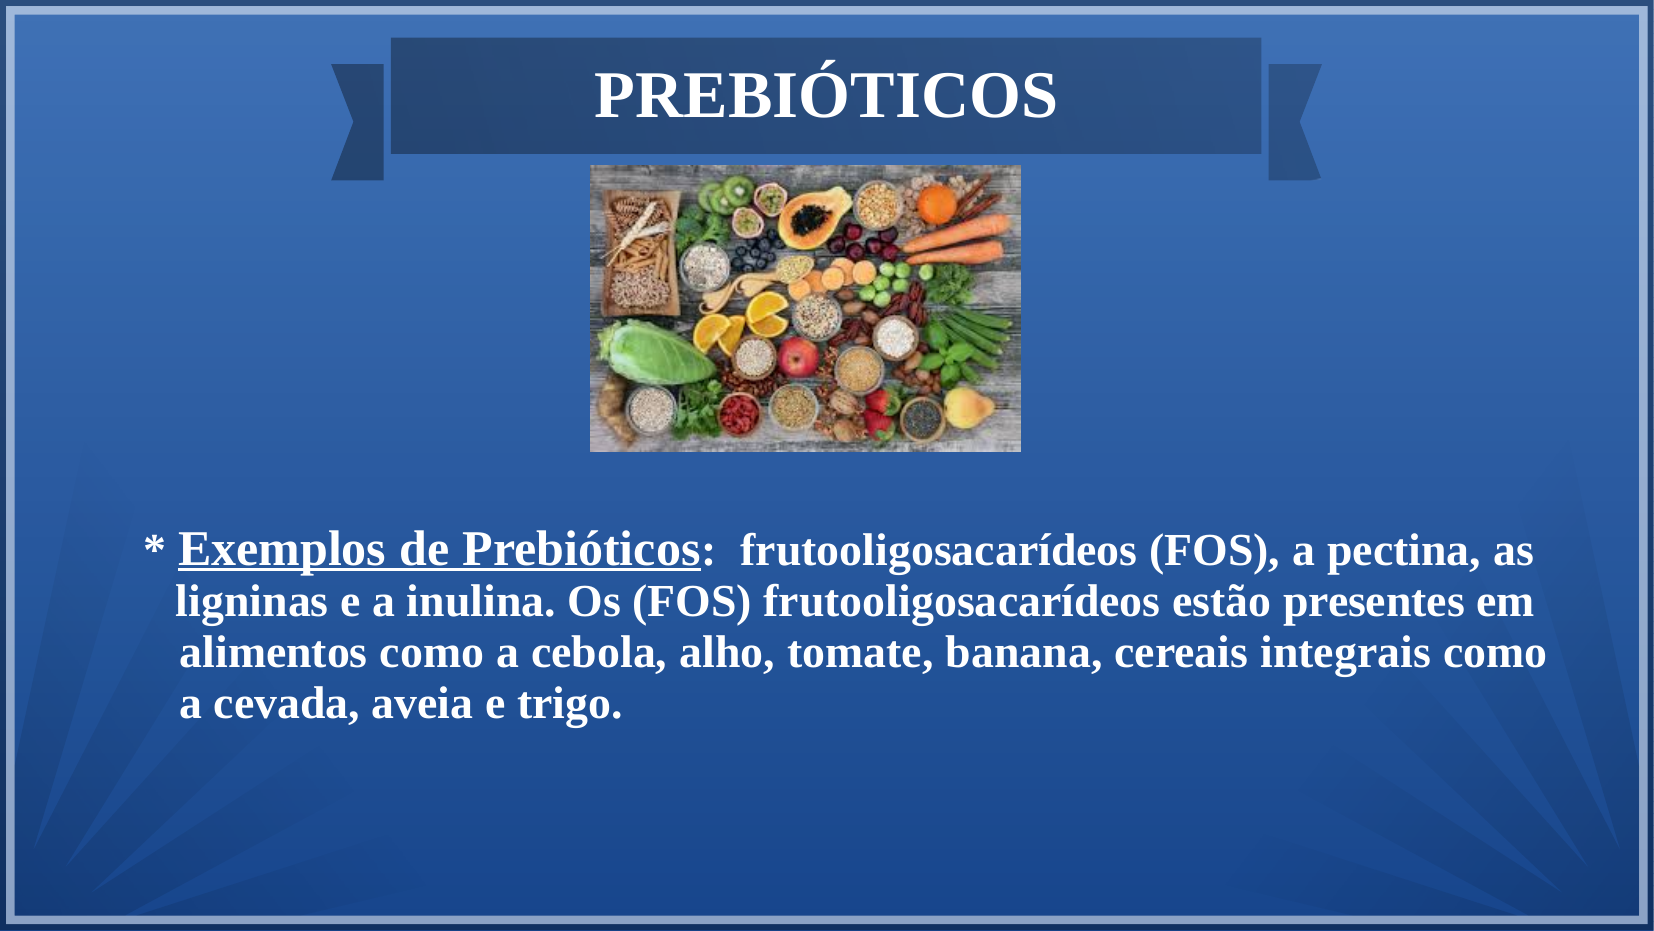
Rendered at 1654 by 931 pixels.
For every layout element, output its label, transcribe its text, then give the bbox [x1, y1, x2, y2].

picture [590, 165, 1021, 452]
list * Exemplos de Prebióticos: frutooligosacarídeos (FOS), a pectina, as ligninas e a inulina. Os (FOS) frutooligosacarídeos estão presentes em alimentos como a cebola, alho, tomate, banana, cereais integrais como a cevada, aveia e trigo. [82, 224, 1571, 848]
title PREBIÓTICOS [389, 35, 1264, 154]
